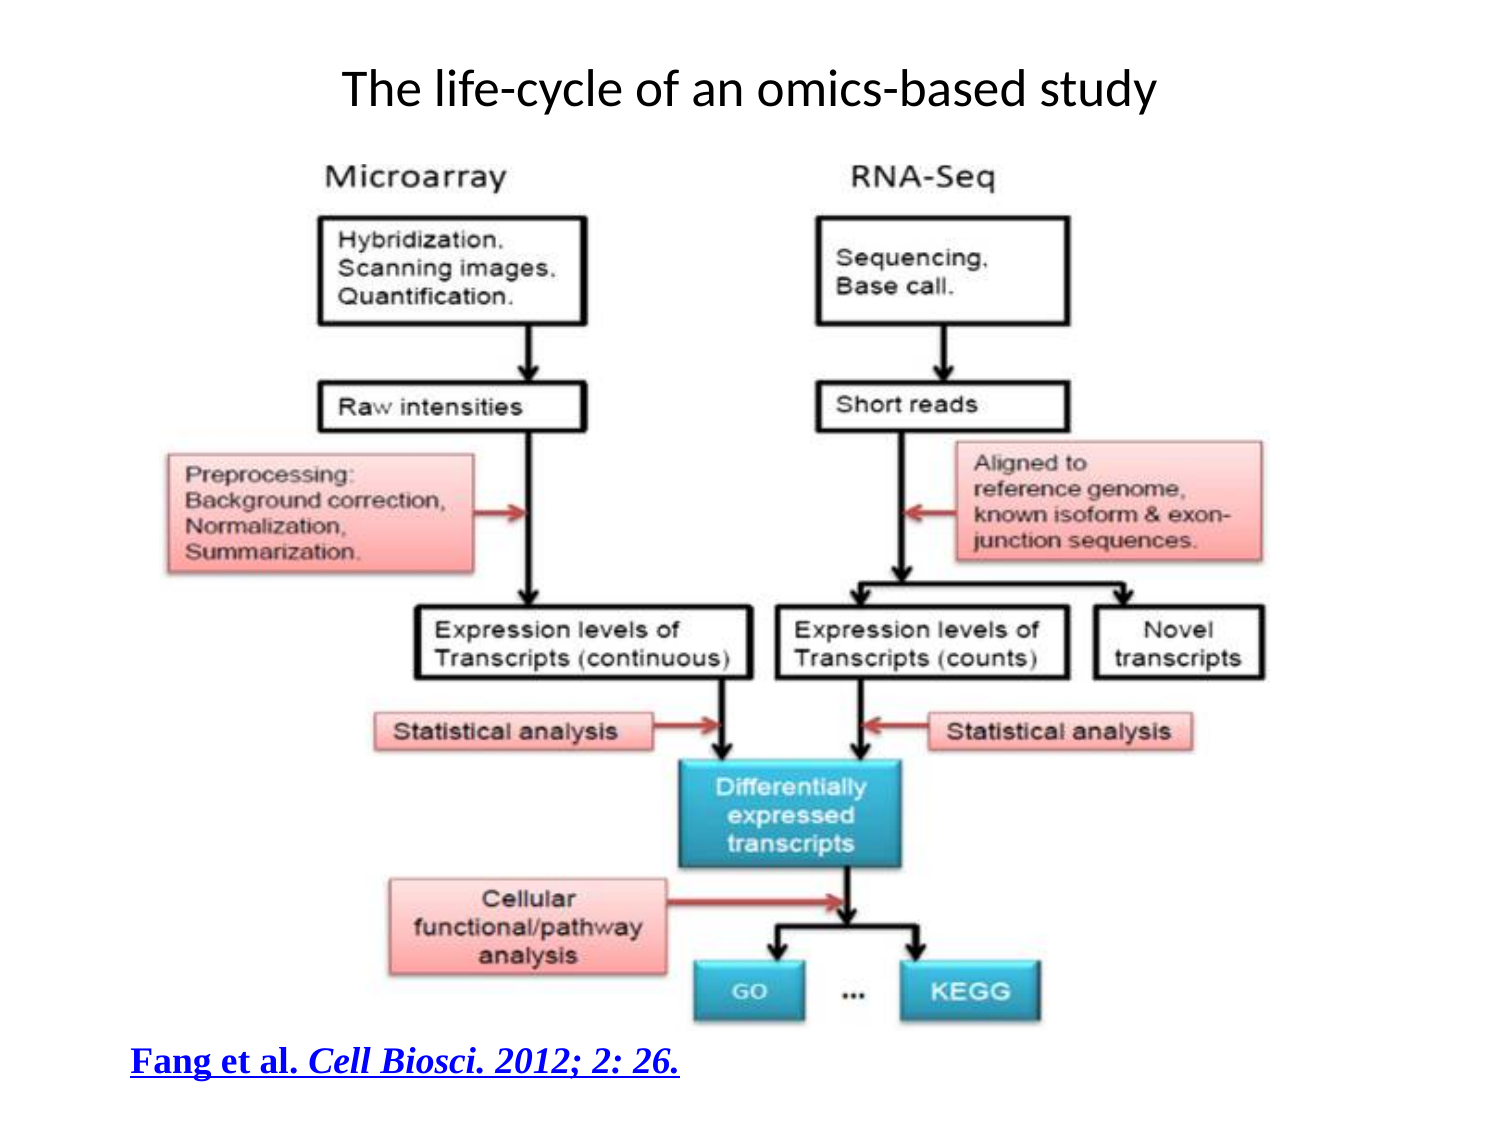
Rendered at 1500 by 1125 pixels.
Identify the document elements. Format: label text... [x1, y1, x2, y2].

picture [159, 164, 1270, 1031]
text_box Fang et al. Cell Biosci. 2012; 2: 26. [78, 1029, 733, 1089]
title The life-cycle of an omics-based study [75, 45, 1425, 125]
